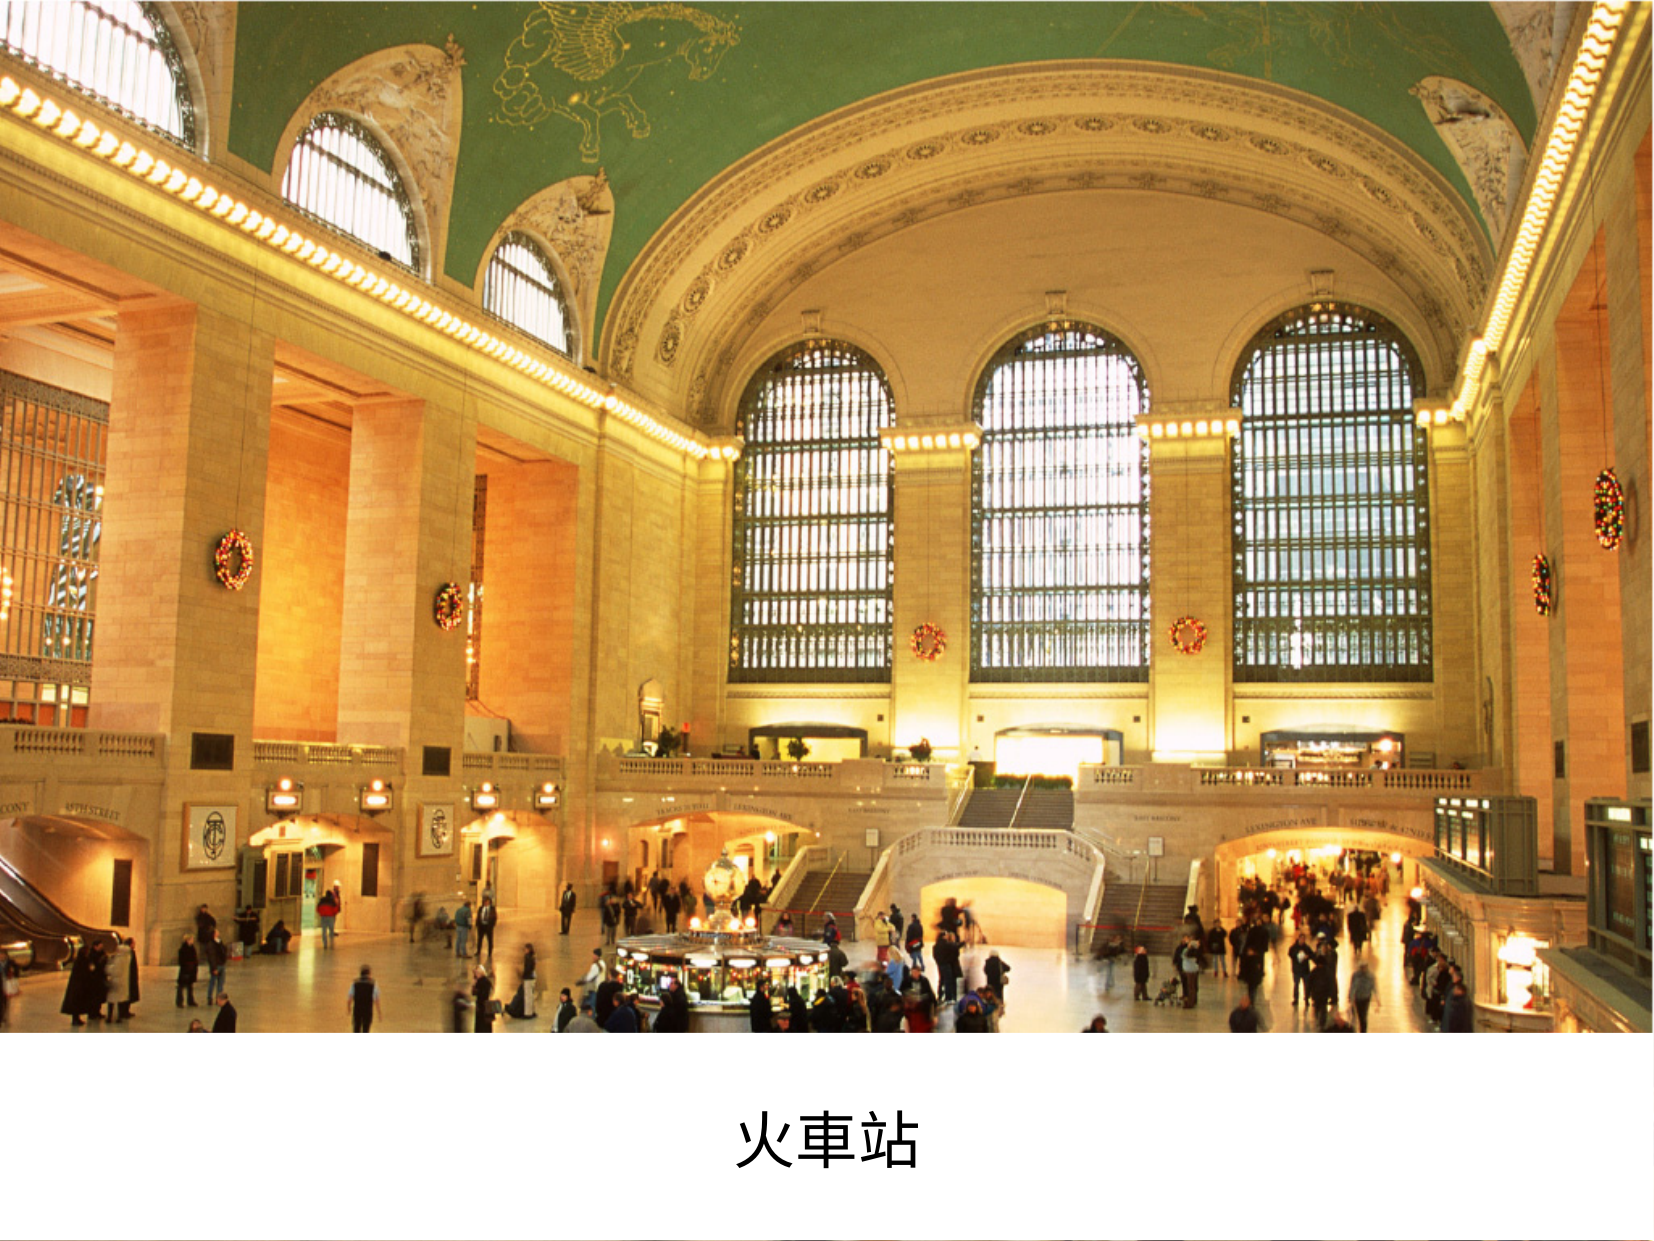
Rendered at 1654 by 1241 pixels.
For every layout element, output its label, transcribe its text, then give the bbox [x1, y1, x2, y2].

title 火車站 [0, 1032, 1654, 1241]
picture [0, 0, 1654, 1032]
